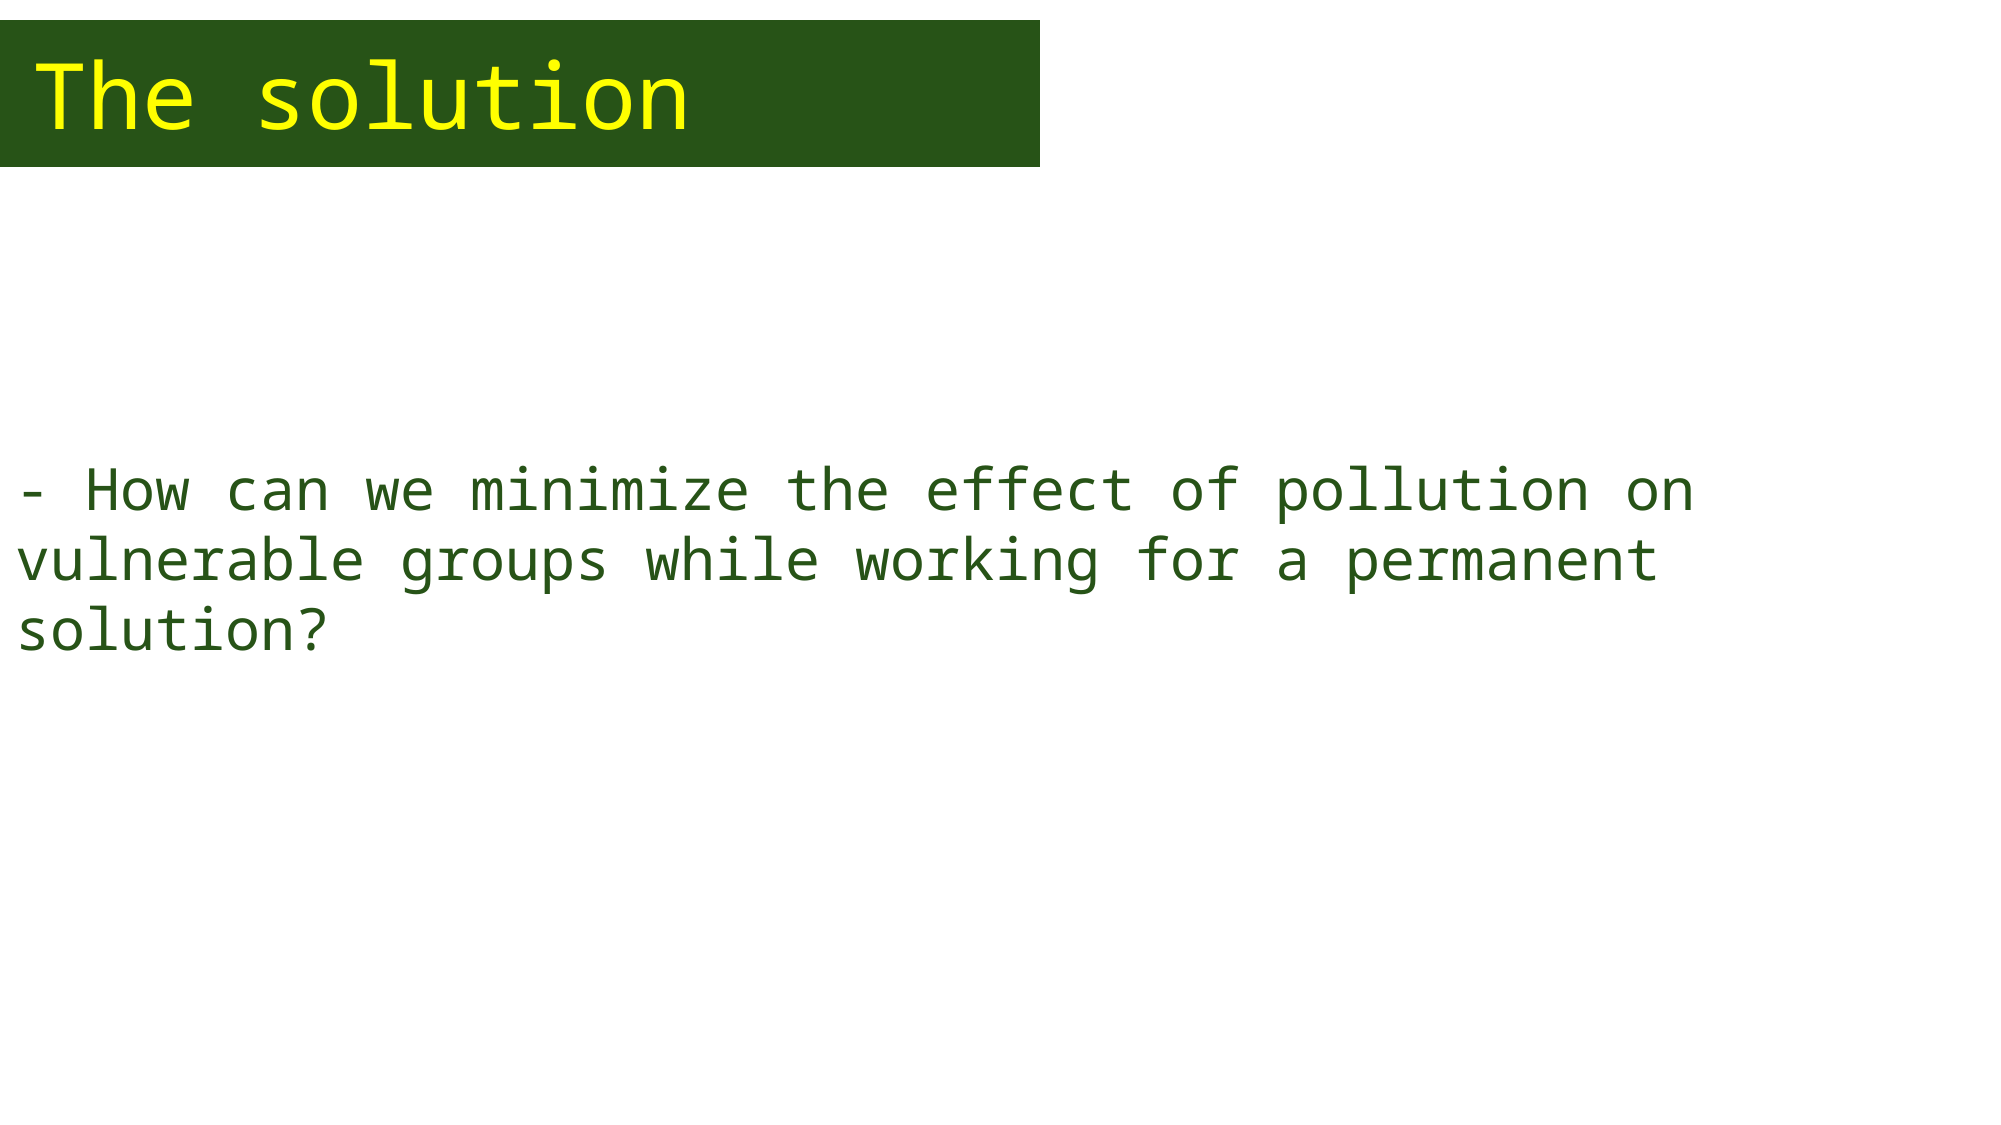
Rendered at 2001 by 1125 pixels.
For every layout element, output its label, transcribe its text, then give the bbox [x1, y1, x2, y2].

text_box [0, 20, 1040, 167]
text_box The solution [17, 30, 1057, 157]
text_box - How can we minimize the effect of pollution on vulnerable groups while working for a permanent solution? [0, 444, 1984, 601]
